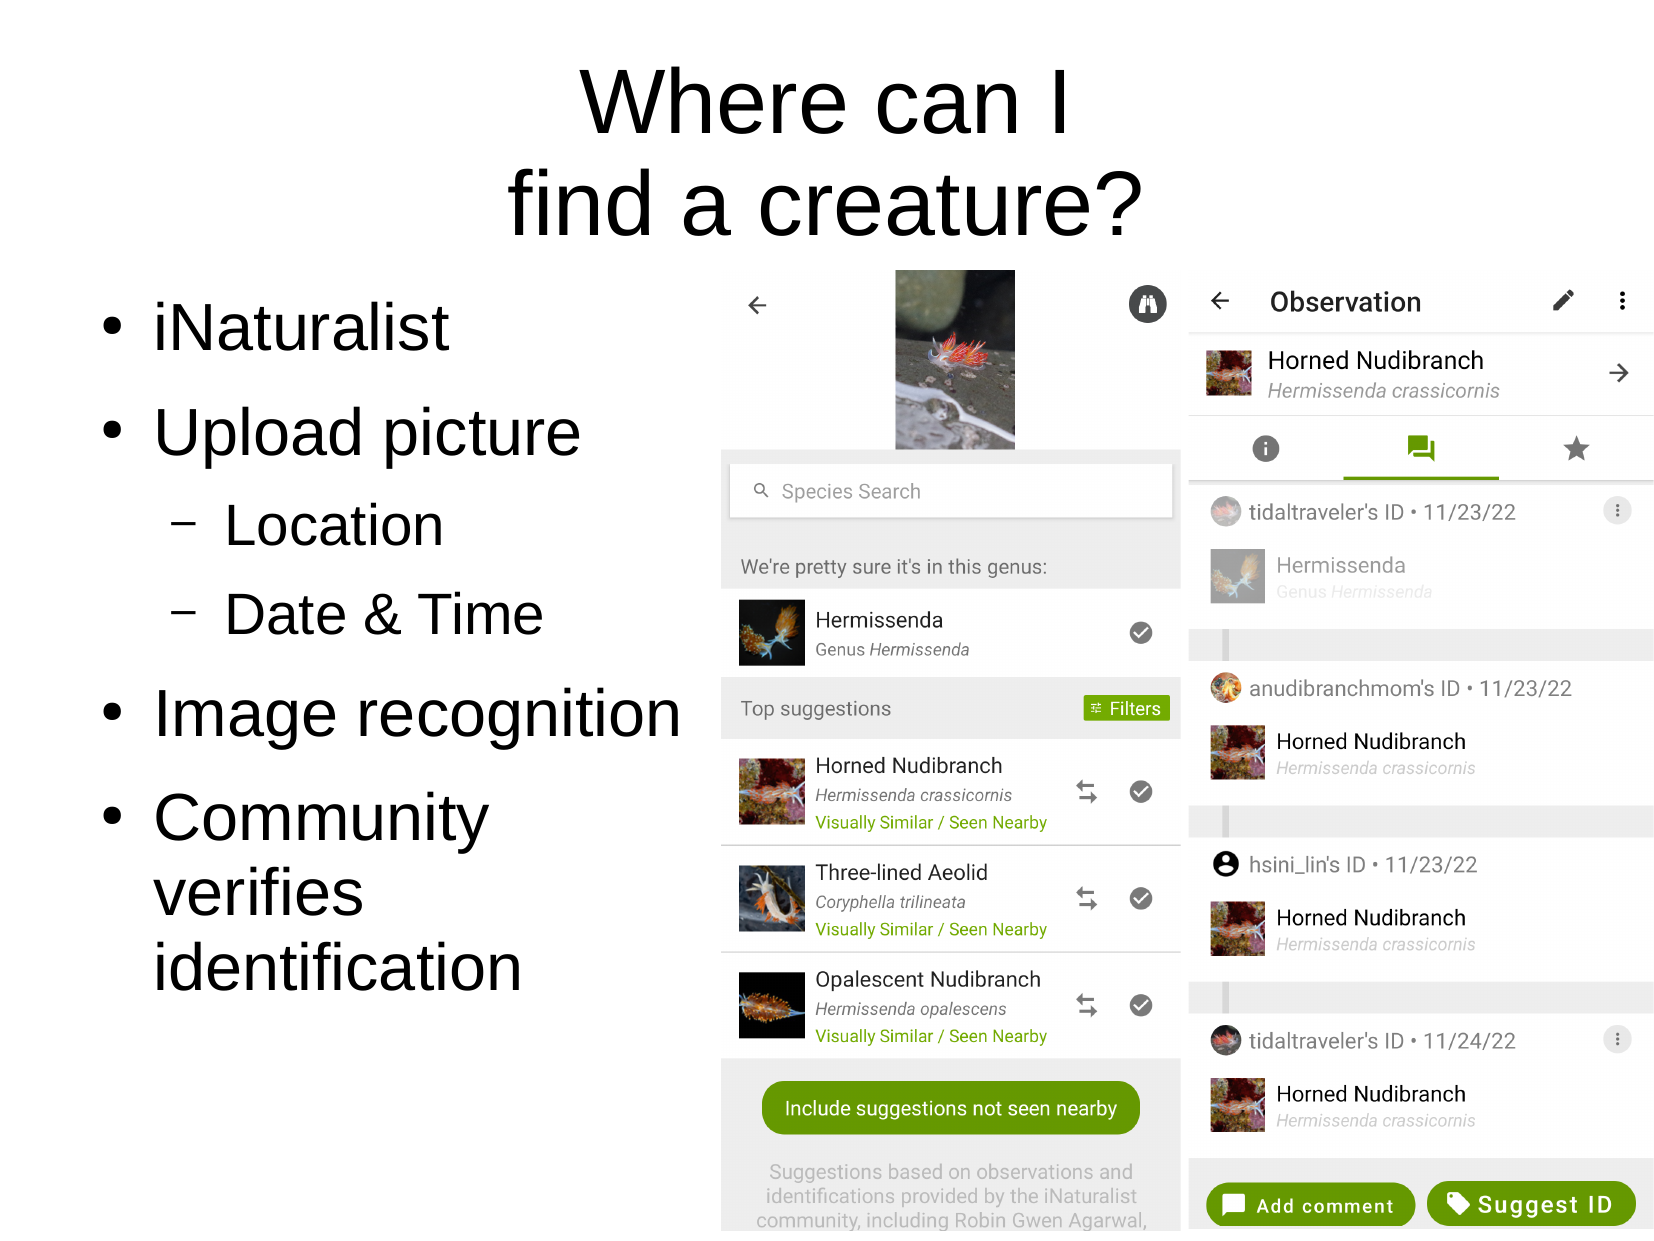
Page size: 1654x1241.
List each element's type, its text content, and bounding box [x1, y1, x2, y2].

picture [721, 270, 1181, 1231]
list iNaturalist Upload picture Location Date & Time Image recognition Community verifies identification [82, 290, 706, 1010]
picture [1188, 270, 1654, 1229]
title Where can I find a creature? [82, 49, 1571, 257]
